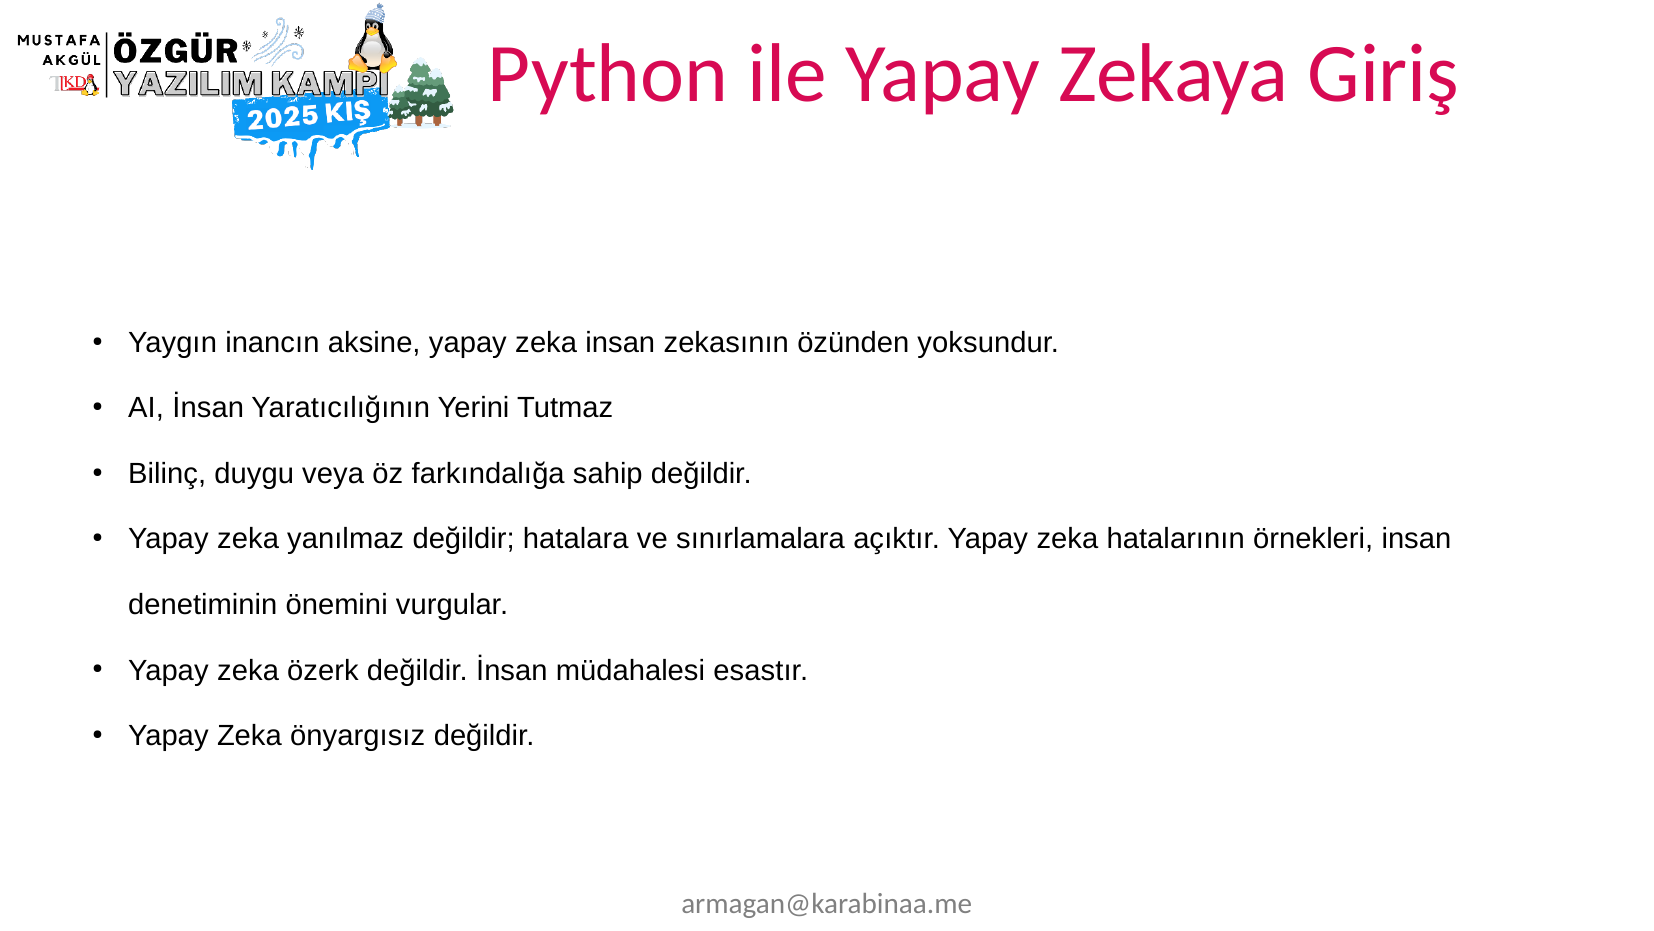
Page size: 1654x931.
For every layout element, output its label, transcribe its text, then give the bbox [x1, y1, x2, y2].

text_box Python ile Yapay Zekaya Giriş [472, 10, 1654, 126]
text_box Yaygın inancın aksine, yapay zeka insan zekasının özünden yoksundur. AI, İnsan Yaratıcılığının Yerini Tutmaz Bilinç, duygu veya öz farkındalığa sahip değildir. Yapay zeka yanılmaz değildir; hatalara ve sınırlamalara açıktır. Yapay zeka hatalarının örnekleri, insan denetiminin önemini vurgular. Yapay zeka özerk değildir. İnsan müdahalesi esastır. Yapay Zeka önyargısız değildir. [77, 285, 1625, 760]
picture [0, 0, 463, 177]
text_box armagan@karabinaa.me [0, 877, 1654, 928]
